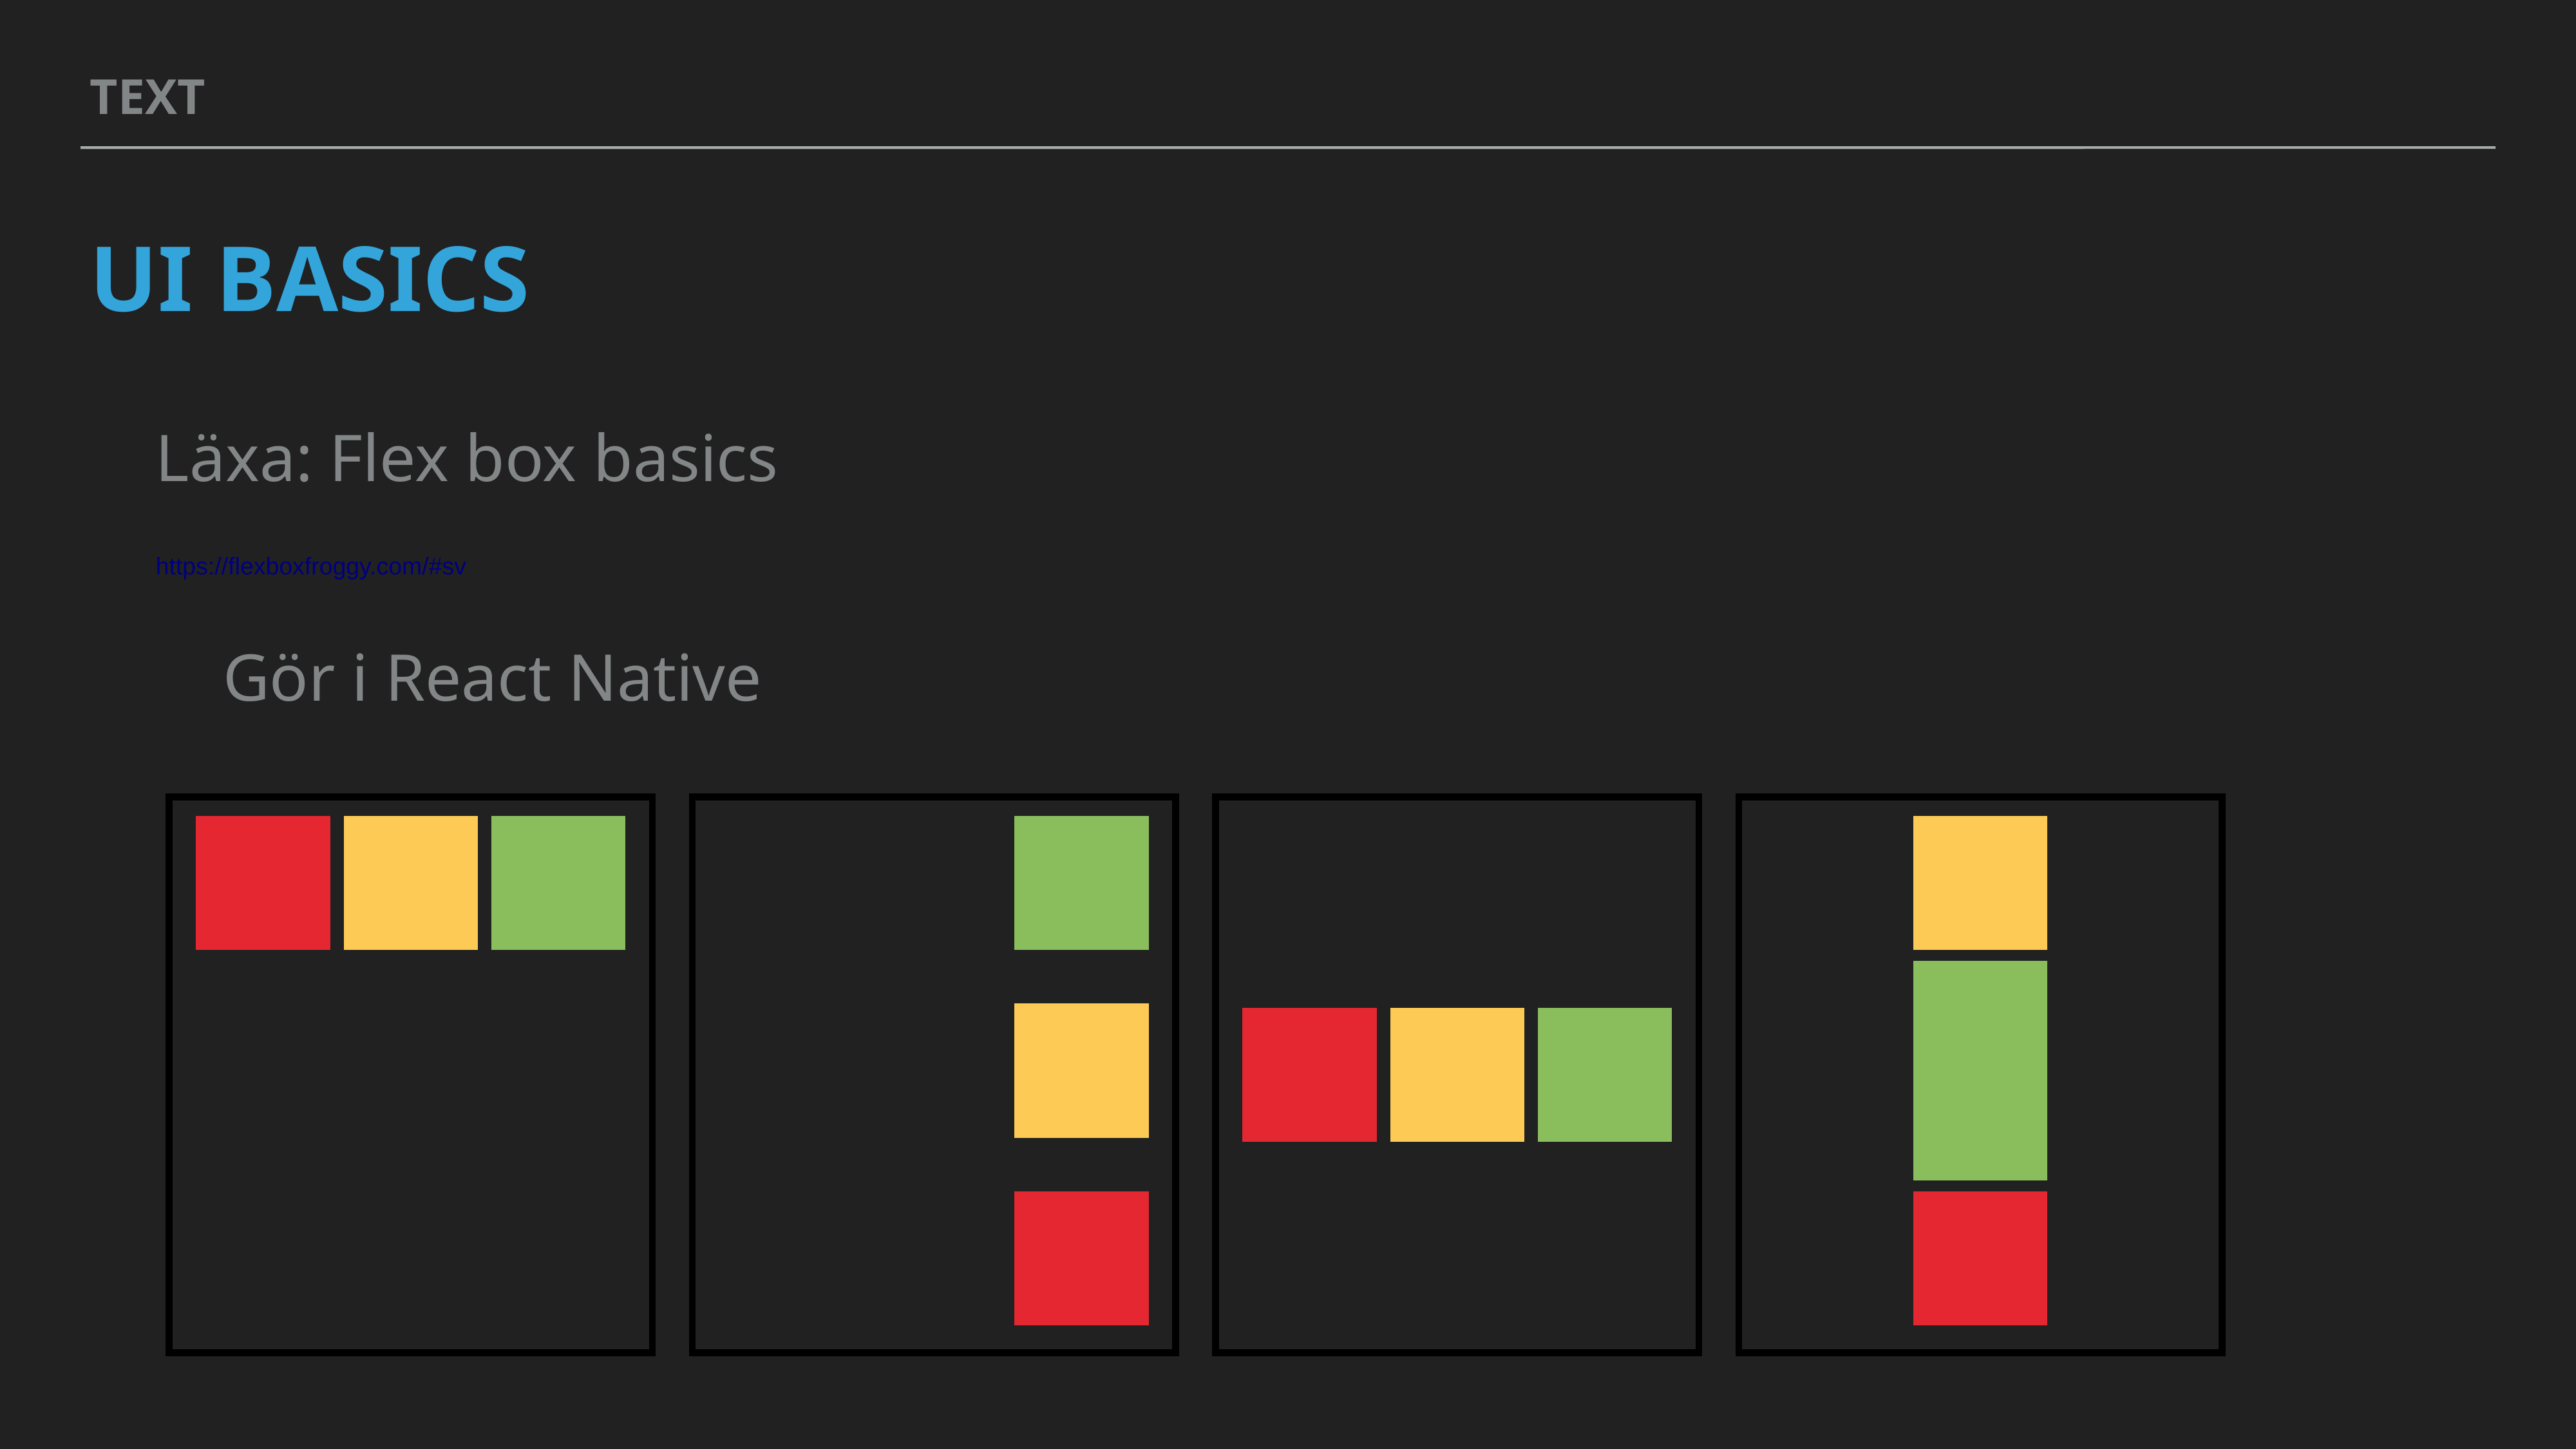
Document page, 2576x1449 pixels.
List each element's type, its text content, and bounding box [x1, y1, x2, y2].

text_box Läxa: Flex box basics https://flexboxfroggy.com/#sv Gör i React Native [80, 408, 2496, 781]
text_box [1913, 1191, 2047, 1325]
text_box [1913, 816, 2047, 950]
text_box [491, 816, 625, 950]
text_box [344, 816, 478, 950]
text_box UI Basics [80, 228, 2496, 336]
text_box [196, 816, 330, 950]
text_box [1242, 1008, 1377, 1142]
text_box [1390, 1008, 1524, 1142]
text_box [1014, 1003, 1149, 1138]
text_box [1538, 1008, 1672, 1142]
text_box [1014, 816, 1149, 950]
text_box [1014, 1191, 1149, 1325]
text_box [1913, 961, 2047, 1180]
